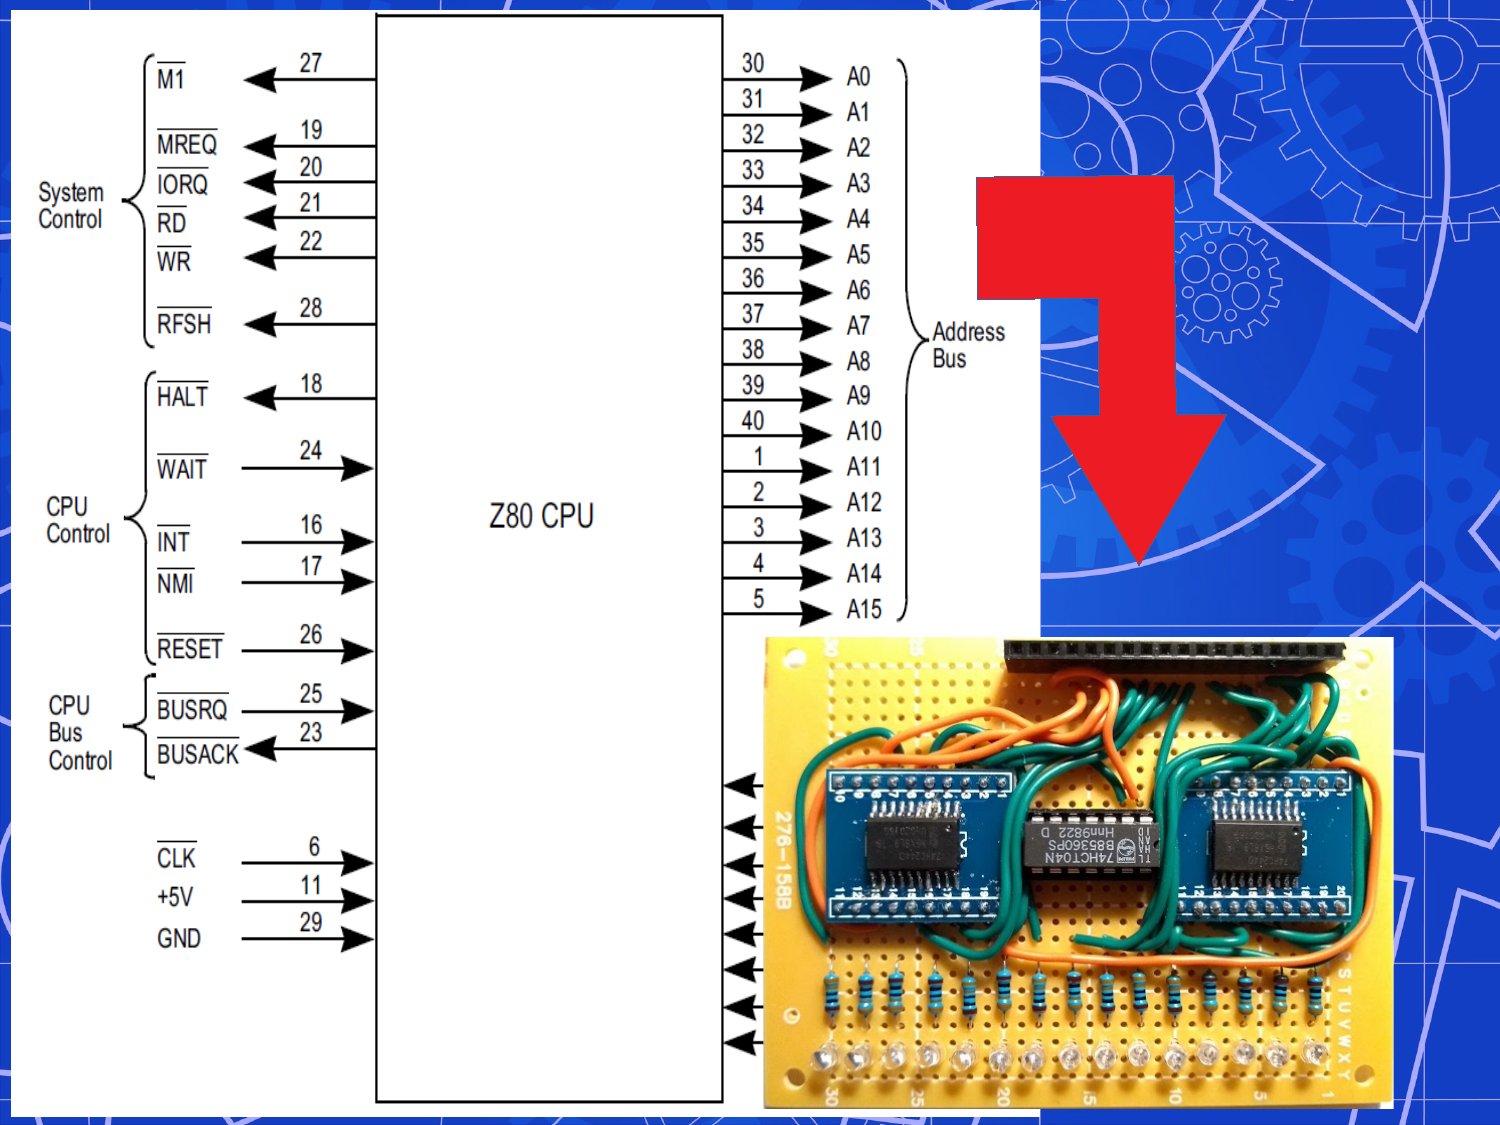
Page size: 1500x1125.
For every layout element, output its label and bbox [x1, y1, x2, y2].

picture [0, 0, 1500, 1125]
text_box [976, 175, 1227, 566]
